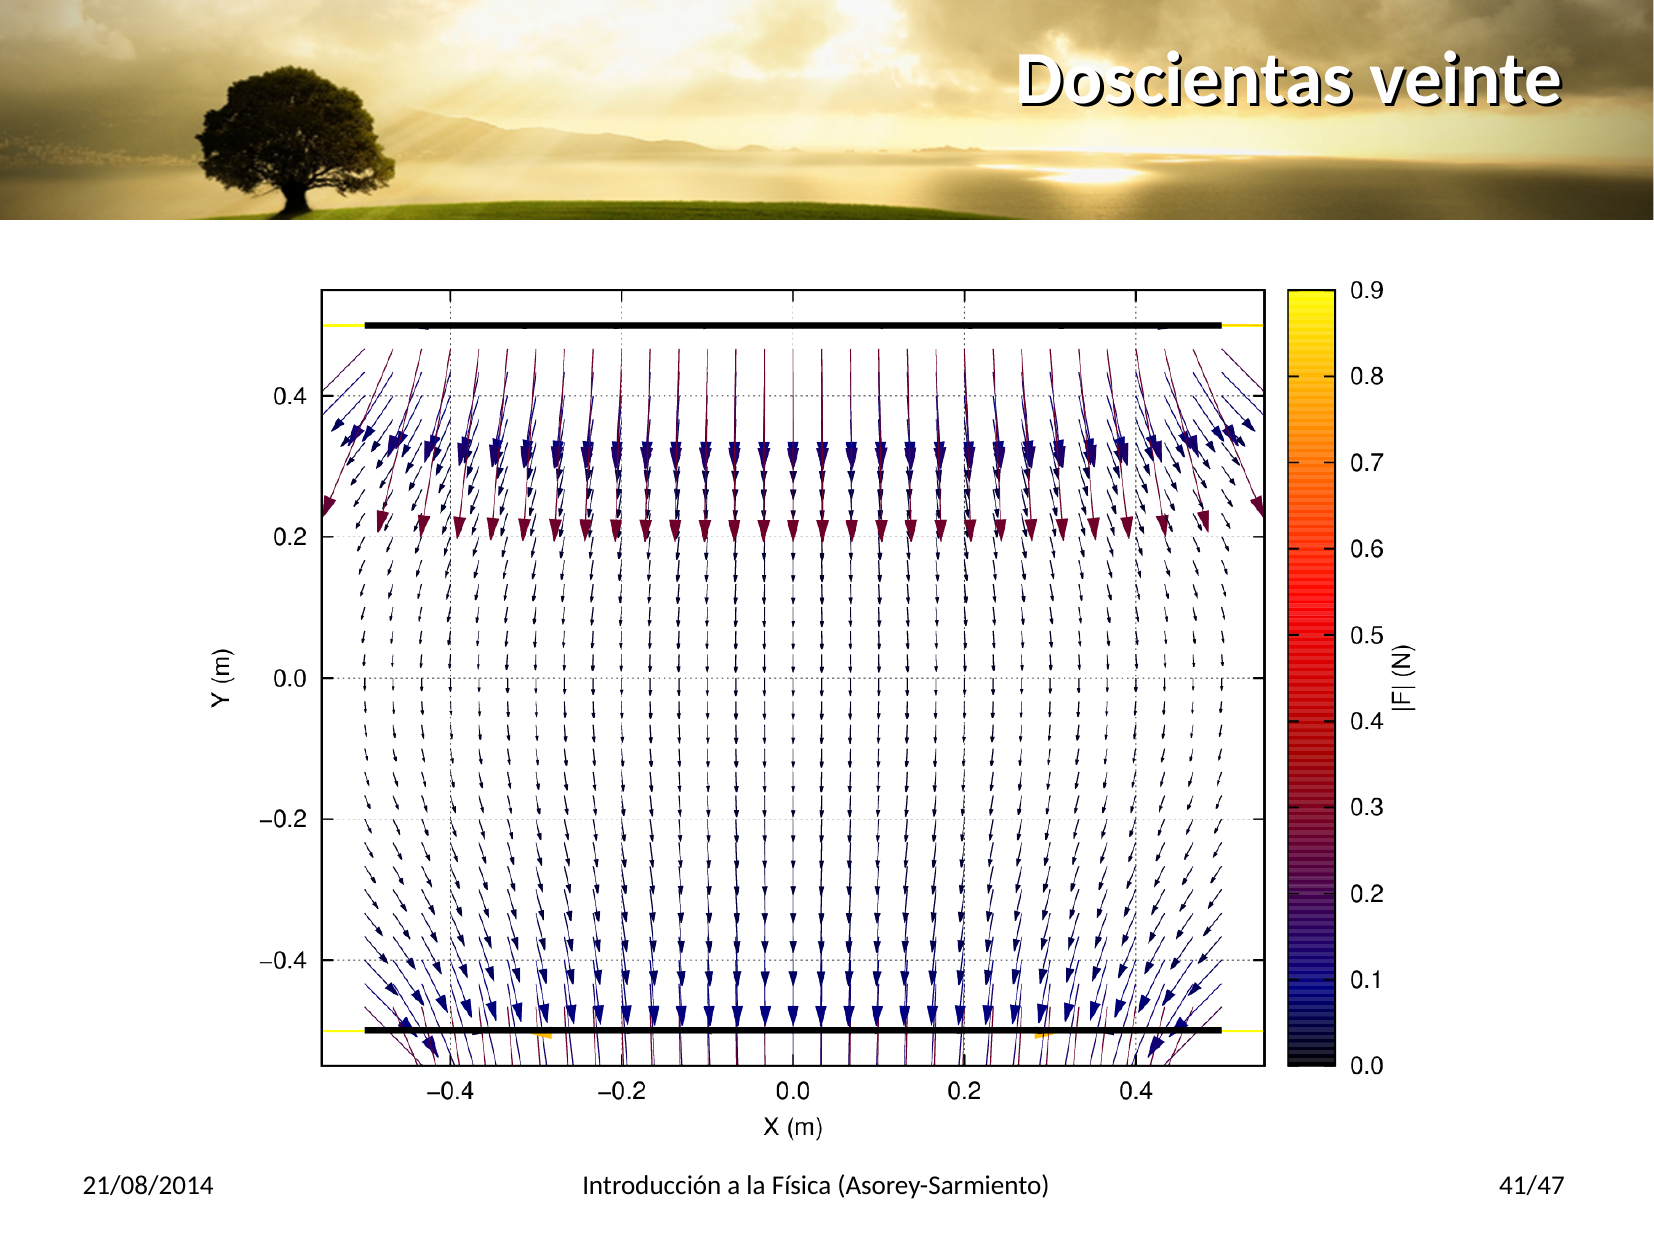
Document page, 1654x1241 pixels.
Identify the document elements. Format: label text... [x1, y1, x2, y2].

picture [201, 260, 1464, 1144]
title Doscientas veinte [75, 19, 1564, 151]
picture [0, 0, 1654, 220]
